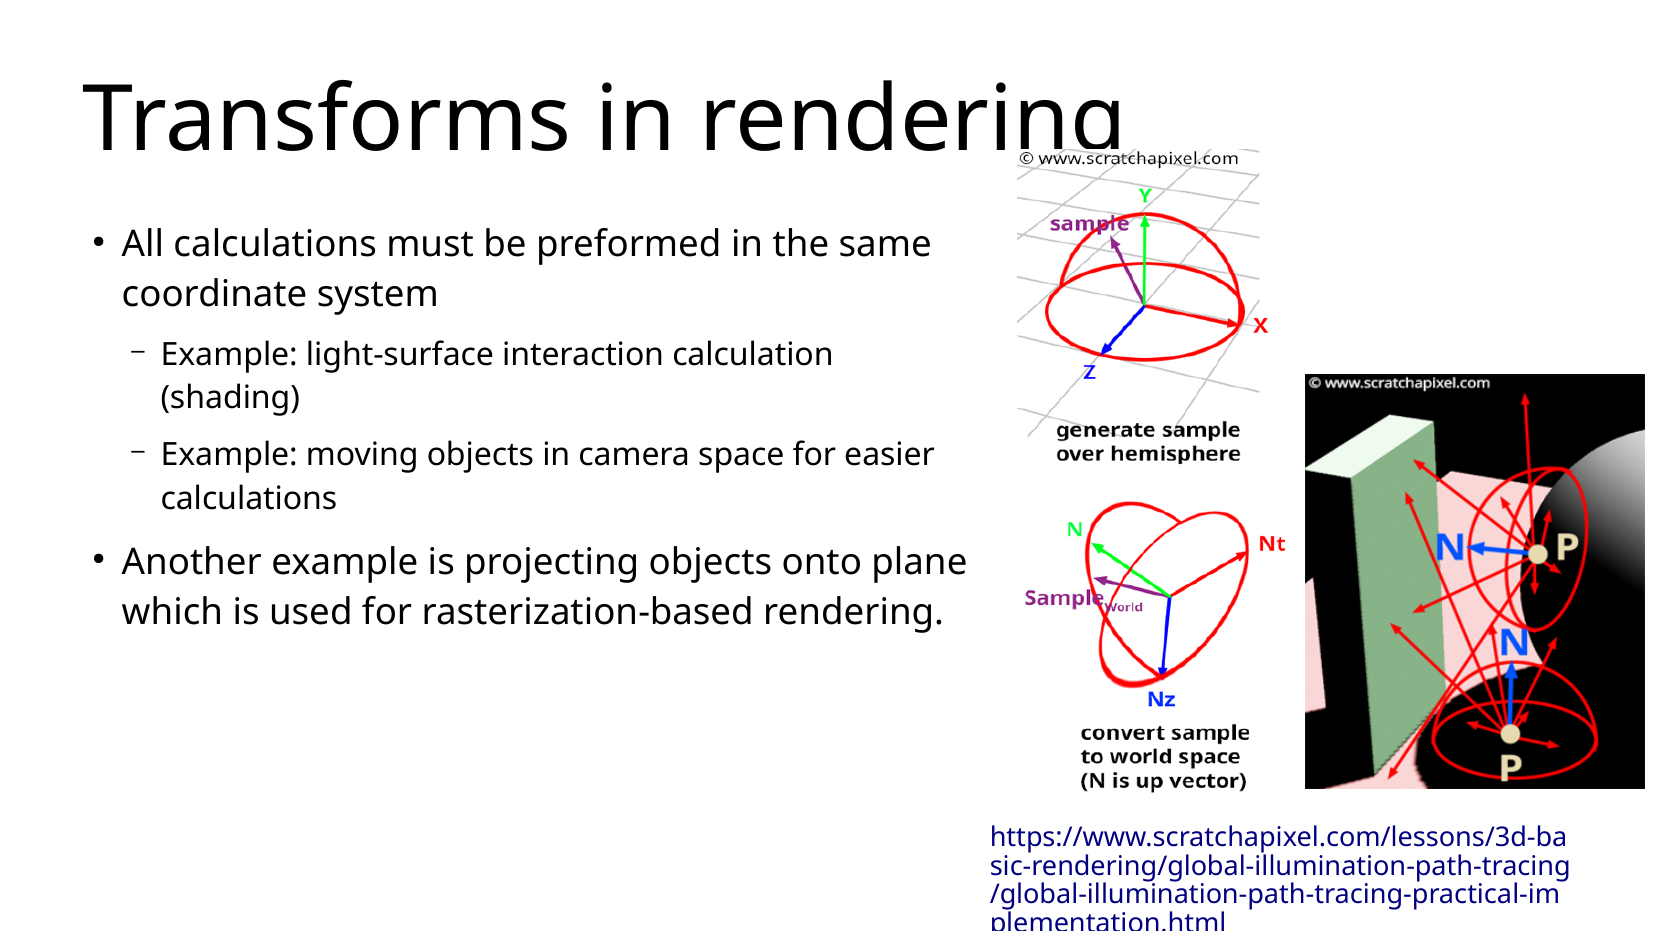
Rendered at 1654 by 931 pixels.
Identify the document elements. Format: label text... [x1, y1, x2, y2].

text_box https://www.scratchapixel.com/lessons/3d-basic-rendering/global-illumination-path-tracing/global-illumination-path-tracing-practical-implementation.html [975, 810, 1591, 859]
title Transforms in rendering [82, 37, 1571, 193]
picture [1017, 149, 1291, 810]
list All calculations must be preformed in the same coordinate system Example: light-surface interaction calculation (shading) Example: moving objects in camera space for easier calculations Another example is projecting objects onto plane which is used for rasterization-based rendering. [82, 217, 976, 661]
picture [1305, 374, 1645, 789]
